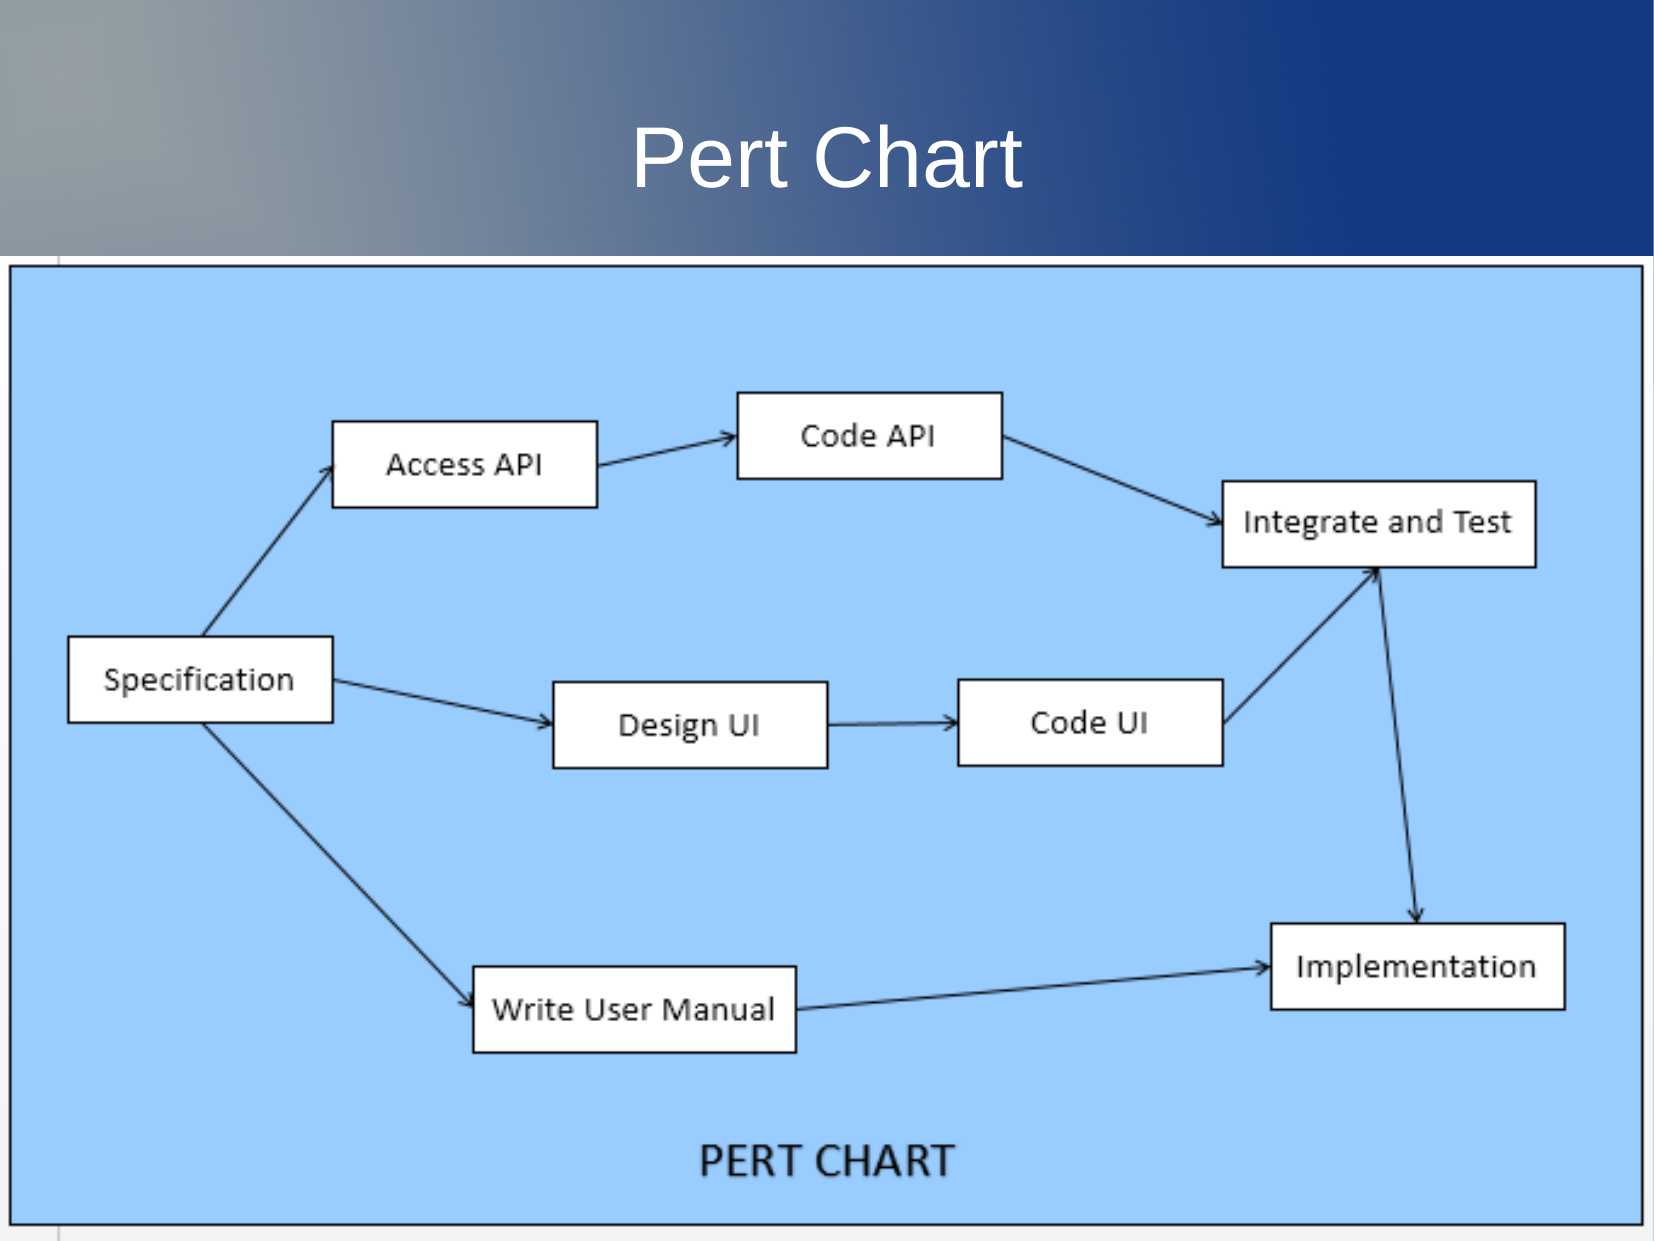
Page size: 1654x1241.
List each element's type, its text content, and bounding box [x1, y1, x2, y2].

title Pert Chart [82, 49, 1571, 256]
picture [0, 256, 1654, 1241]
